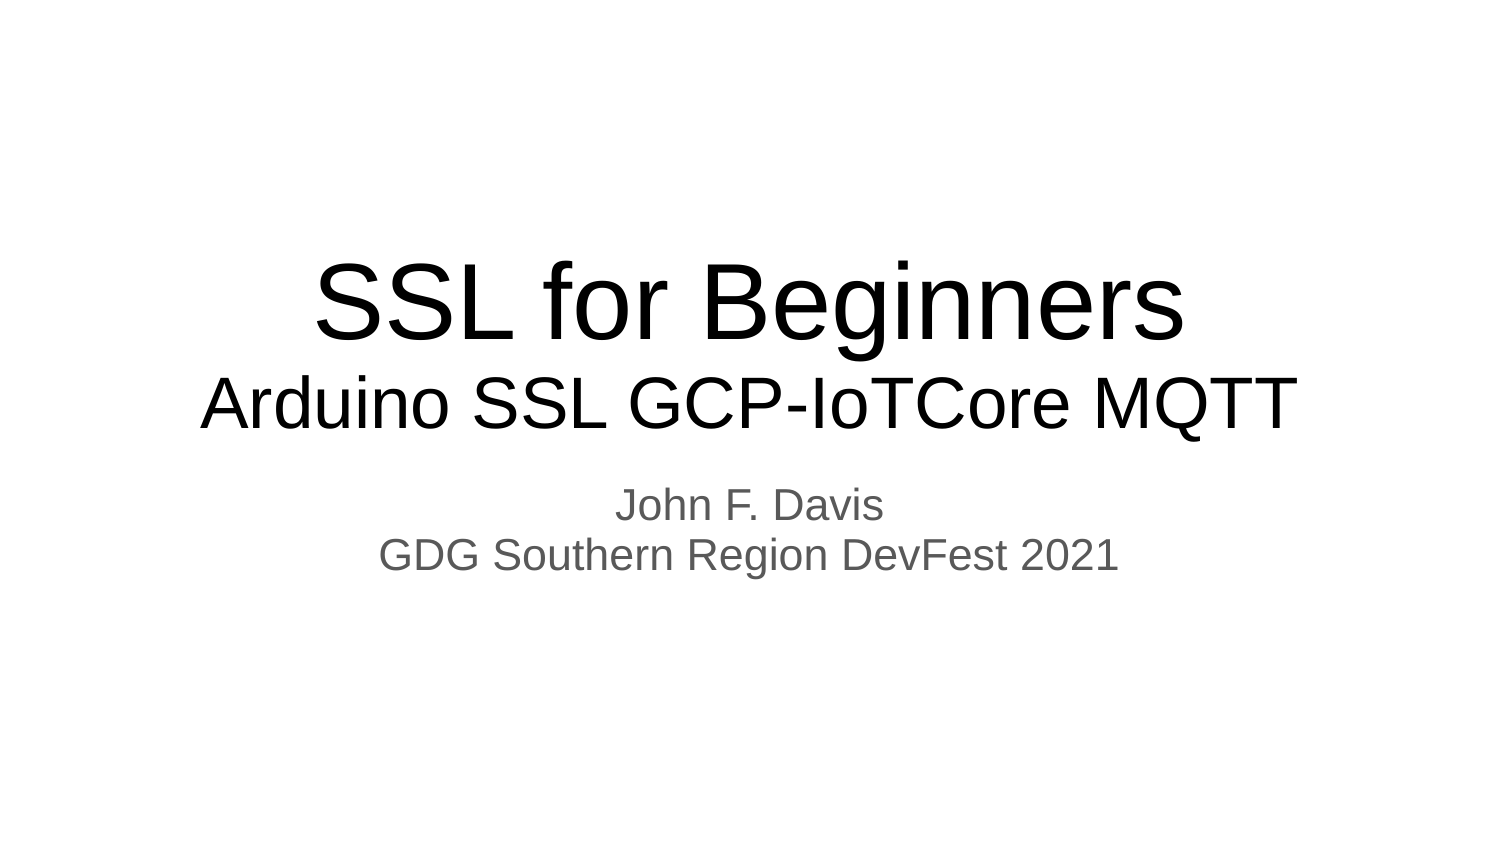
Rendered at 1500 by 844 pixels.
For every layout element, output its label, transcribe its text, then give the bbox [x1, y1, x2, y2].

title SSL for Beginners Arduino SSL GCP-IoTCore MQTT [51, 122, 1449, 459]
subtitle John F. Davis GDG Southern Region DevFest 2021 [51, 464, 1449, 595]
